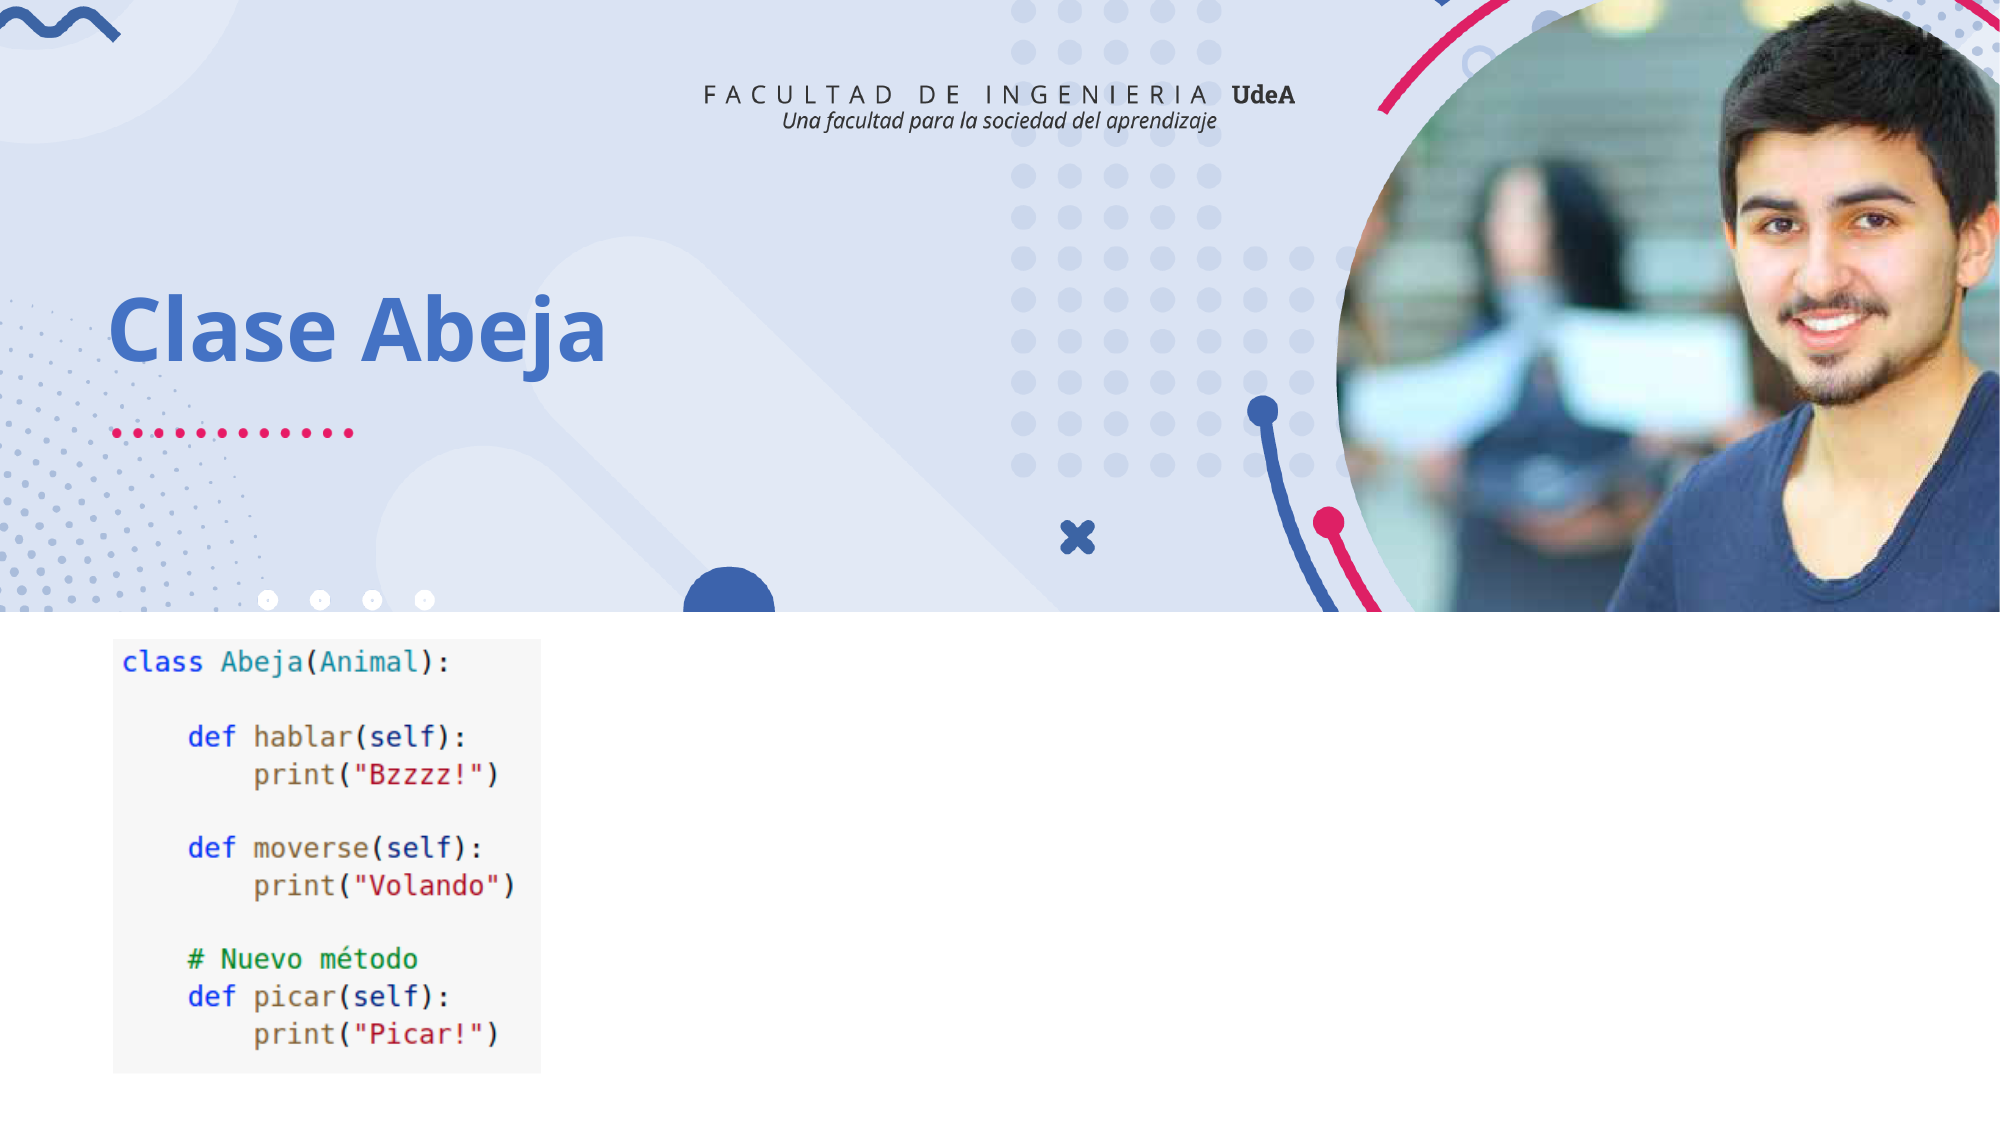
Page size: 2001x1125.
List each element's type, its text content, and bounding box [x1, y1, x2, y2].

text_box Clase Abeja [92, 277, 988, 389]
picture [113, 639, 541, 1081]
picture [0, 0, 2000, 612]
